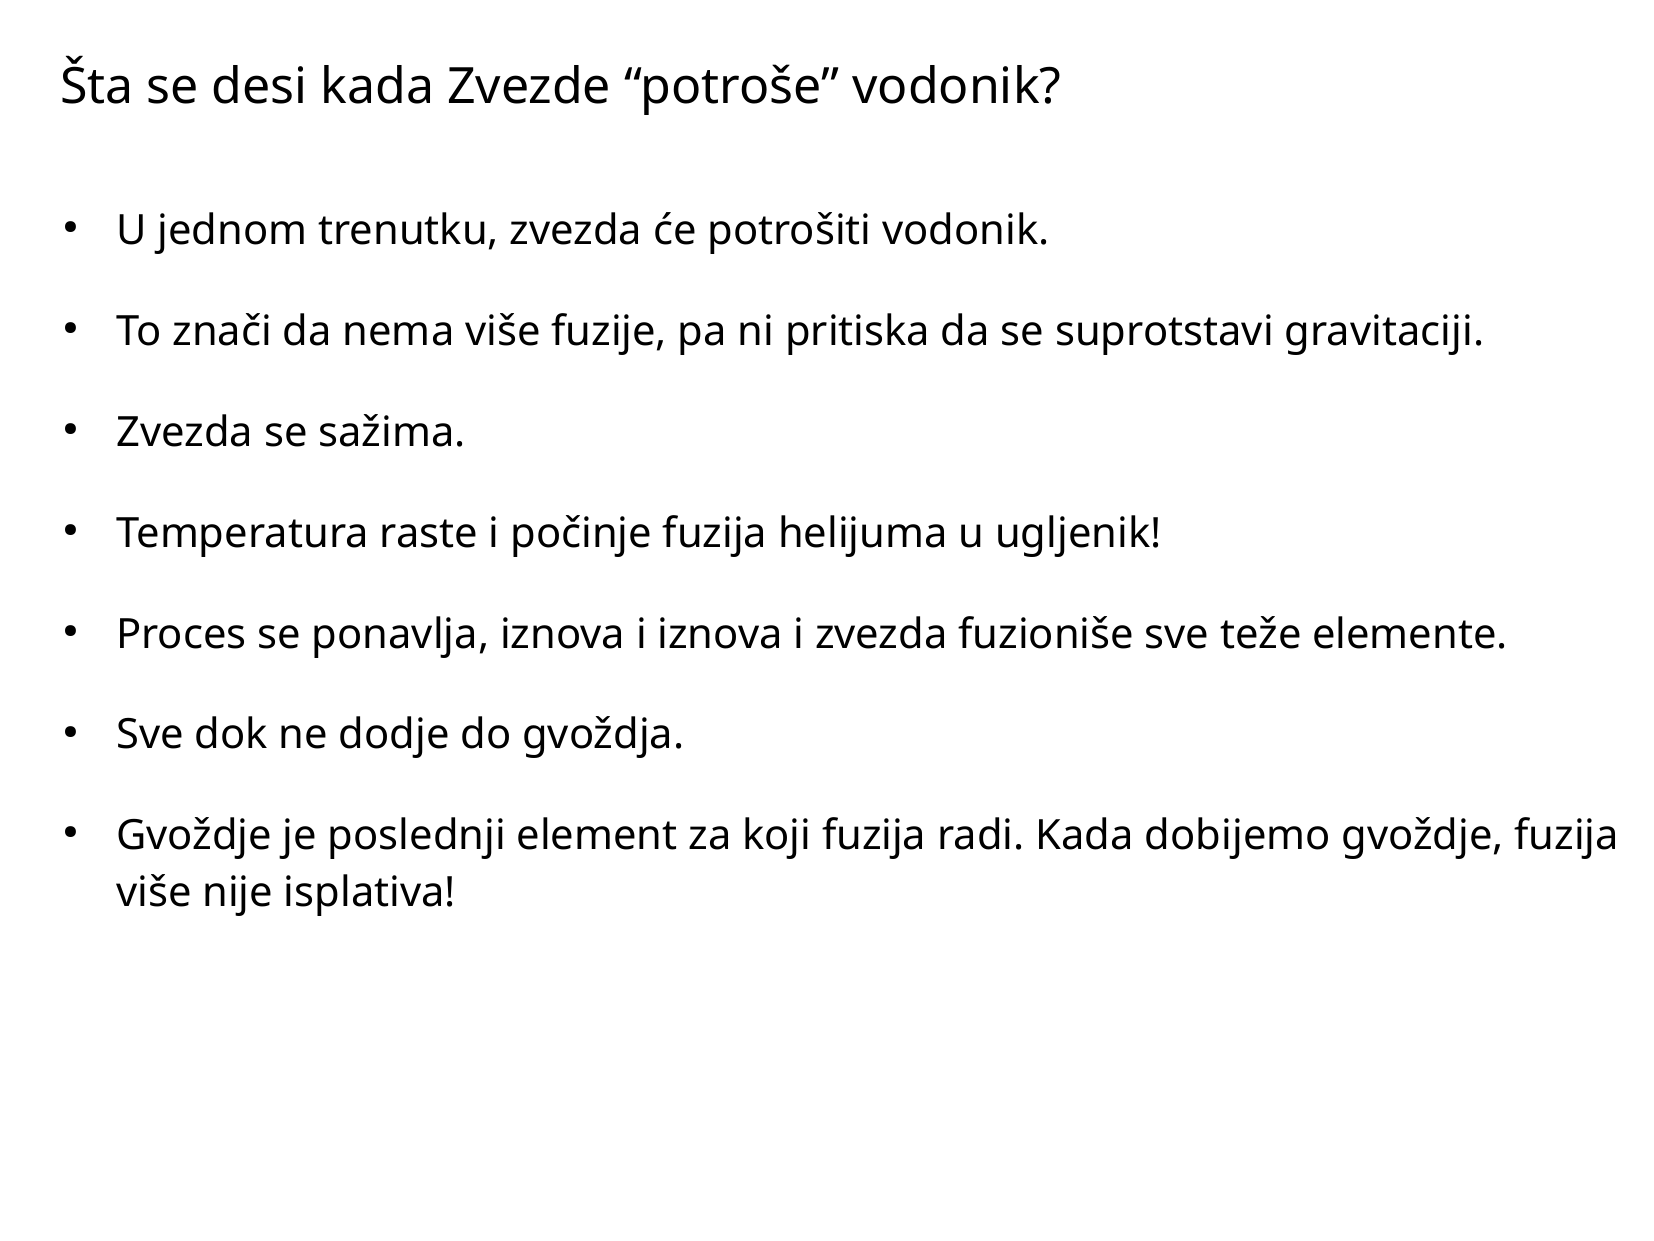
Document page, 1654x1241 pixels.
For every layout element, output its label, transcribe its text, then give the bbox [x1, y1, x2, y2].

list U jednom trenutku, zvezda će potrošiti vodonik. To znači da nema više fuzije, pa ni pritiska da se suprotstavi gravitaciji. Zvezda se sažima. Temperatura raste i počinje fuzija helijuma u ugljenik! Proces se ponavlja, iznova i iznova i zvezda fuzioniše sve teže elemente. Sve dok ne dodje do gvoždja. Gvoždje je poslednji element za koji fuzija radi. Kada dobijemo gvoždje, fuzija više nije isplativa! [45, 199, 1635, 1173]
title Šta se desi kada Zvezde “potroše” vodonik? [59, 17, 1648, 150]
